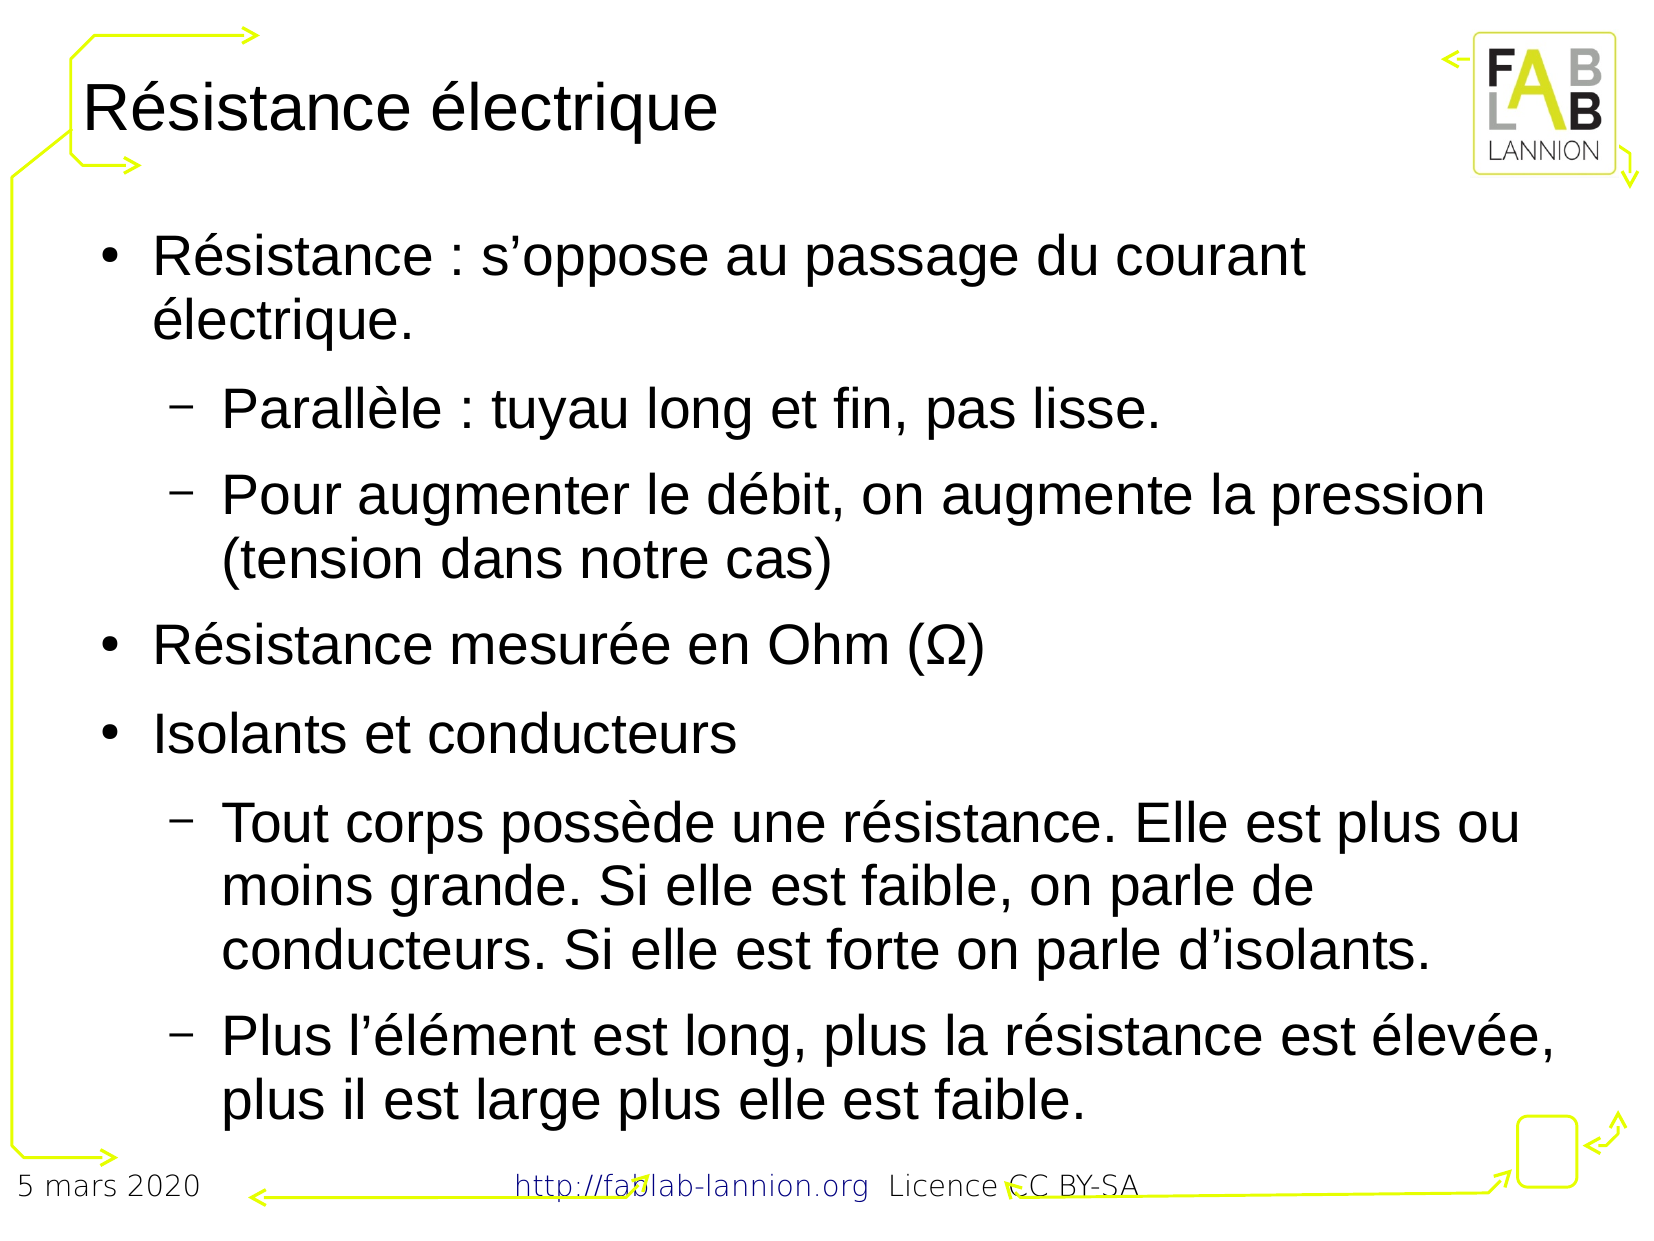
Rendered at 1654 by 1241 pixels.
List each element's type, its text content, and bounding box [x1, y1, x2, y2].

list Résistance : s’oppose au passage du courant électrique. Parallèle : tuyau long et fin, pas lisse. Pour augmenter le débit, on augmente la pression (tension dans notre cas) Résistance mesurée en Ohm (Ω) Isolants et conducteurs Tout corps possède une résistance. Elle est plus ou moins grande. Si elle est faible, on parle de conducteurs. Si elle est forte on parle d’isolants. Plus l’élément est long, plus la résistance est élevée, plus il est large plus elle est faible. [82, 224, 1571, 1138]
picture [1470, 29, 1619, 178]
title Résistance électrique [82, 49, 1441, 166]
